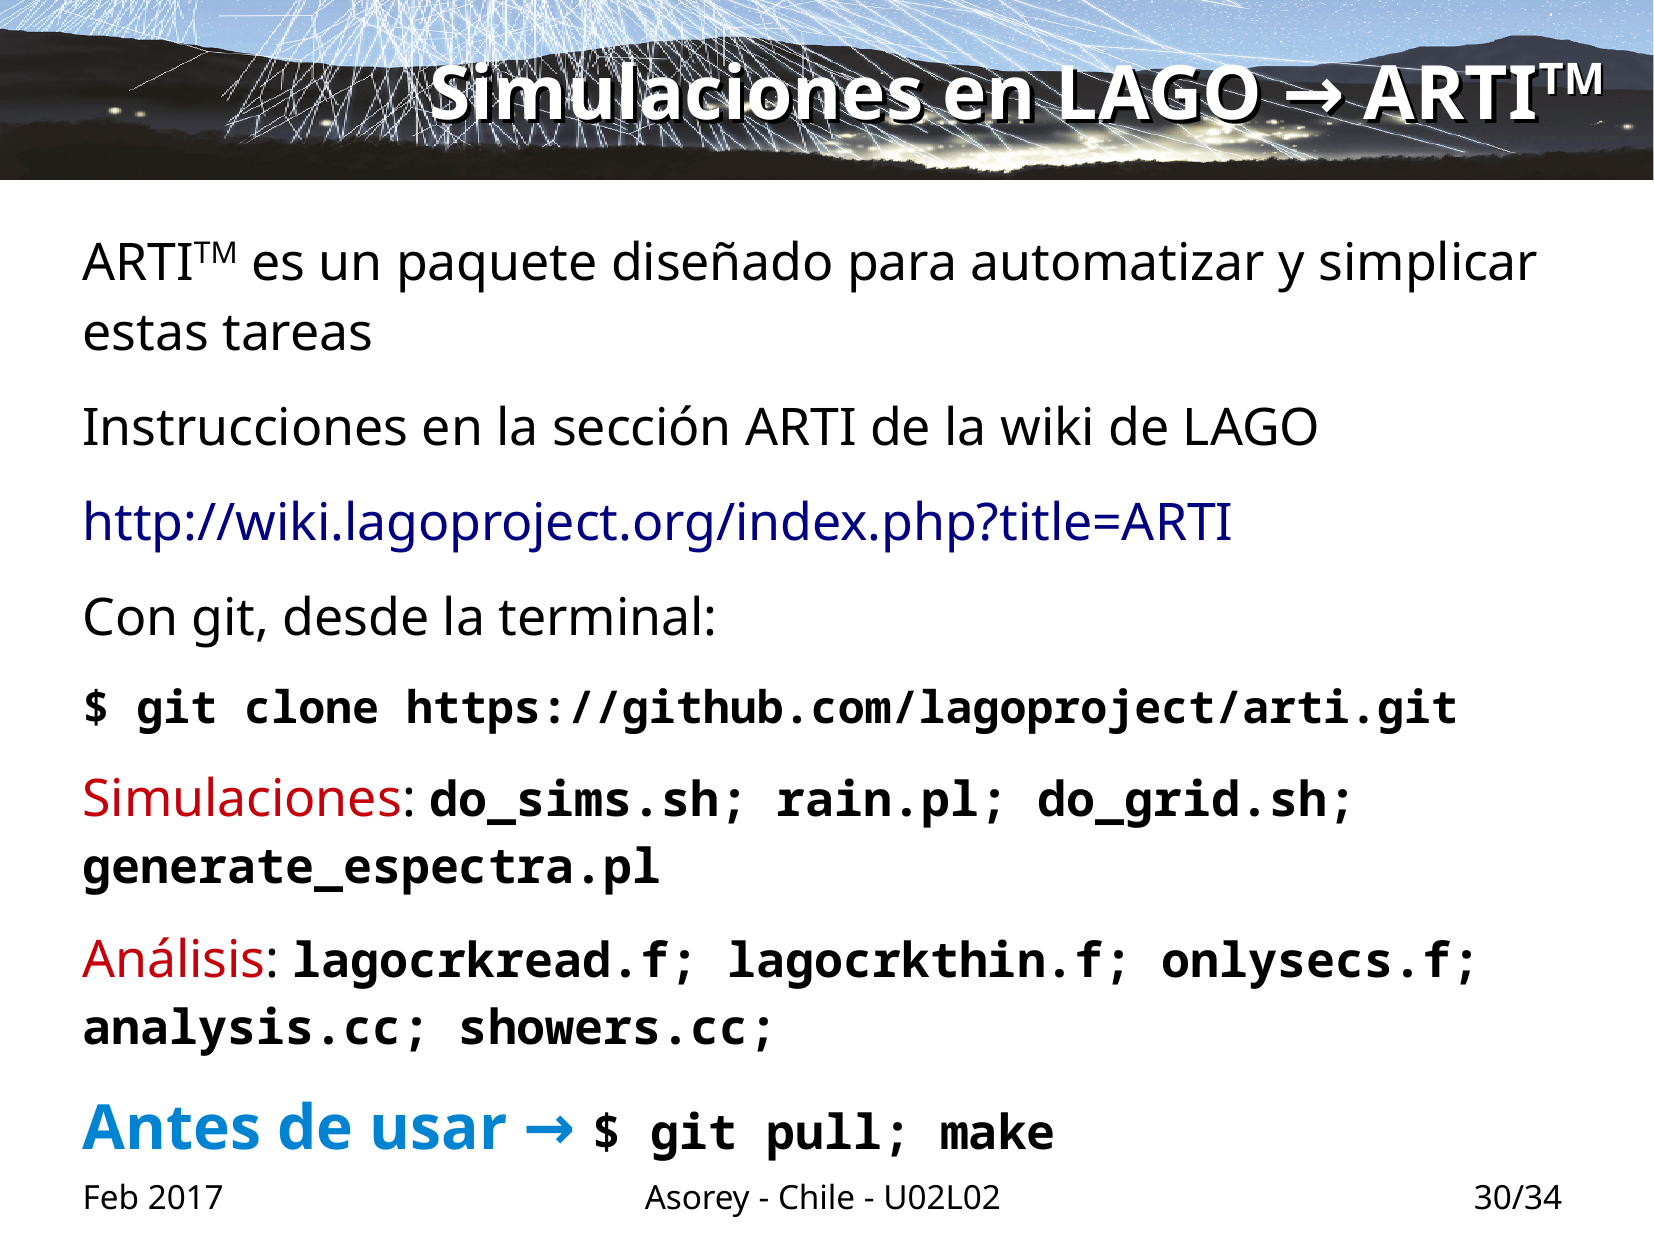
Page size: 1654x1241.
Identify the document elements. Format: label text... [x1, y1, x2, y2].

list ARTITM es un paquete diseñado para automatizar y simplicar estas tareas Instrucciones en la sección ARTI de la wiki de LAGO http://wiki.lagoproject.org/index.php?title=ARTI Con git, desde la terminal: $ git clone https://github.com/lagoproject/arti.git Simulaciones: do_sims.sh; rain.pl; do_grid.sh; generate_espectra.pl Análisis: lagocrkread.f; lagocrkthin.f; onlysecs.f; analysis.cc; showers.cc; Antes de usar → $ git pull; make [82, 225, 1568, 1172]
picture [0, 0, 1654, 180]
title Simulaciones en LAGO → ARTITM [45, 15, 1606, 166]
